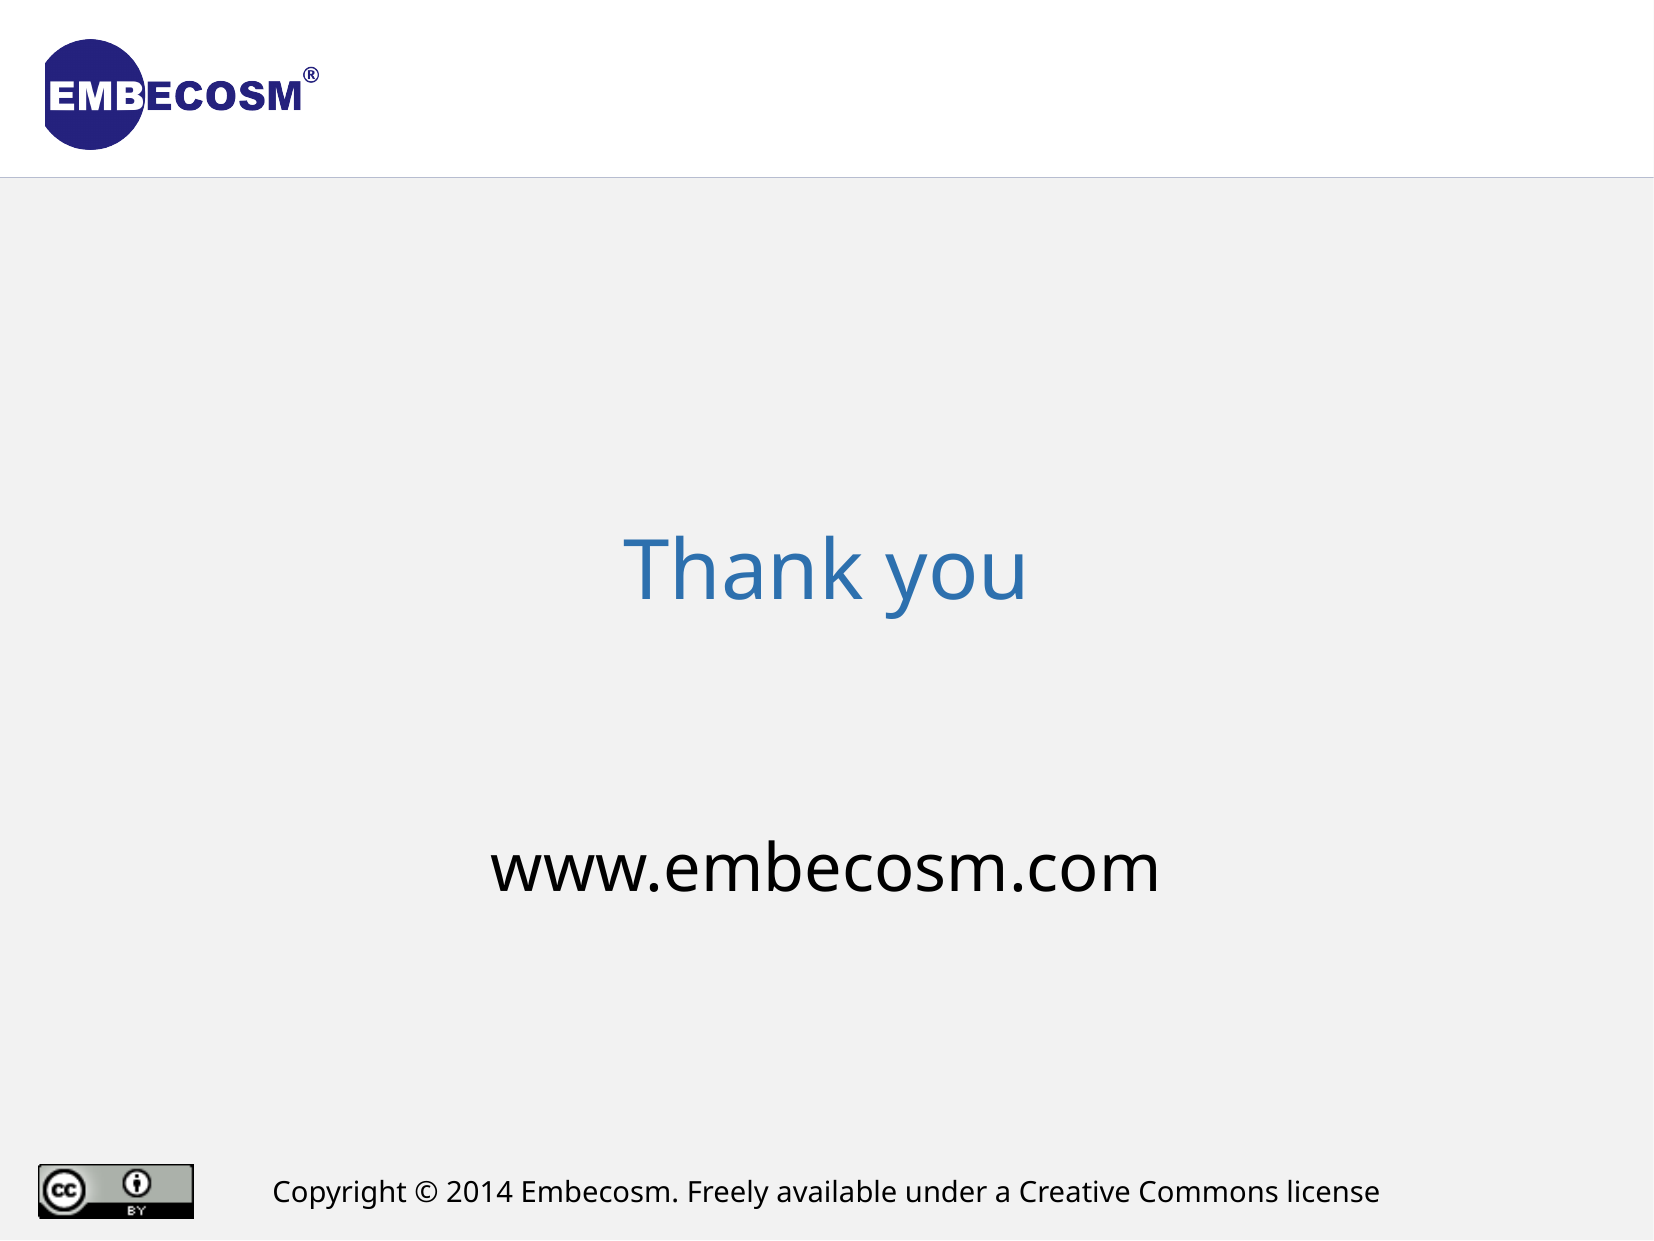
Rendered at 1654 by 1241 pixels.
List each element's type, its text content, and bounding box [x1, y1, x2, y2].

picture [38, 1164, 194, 1219]
title Thank you [82, 398, 1571, 723]
subtitle www.embecosm.com [82, 723, 1571, 1008]
picture [45, 39, 319, 150]
